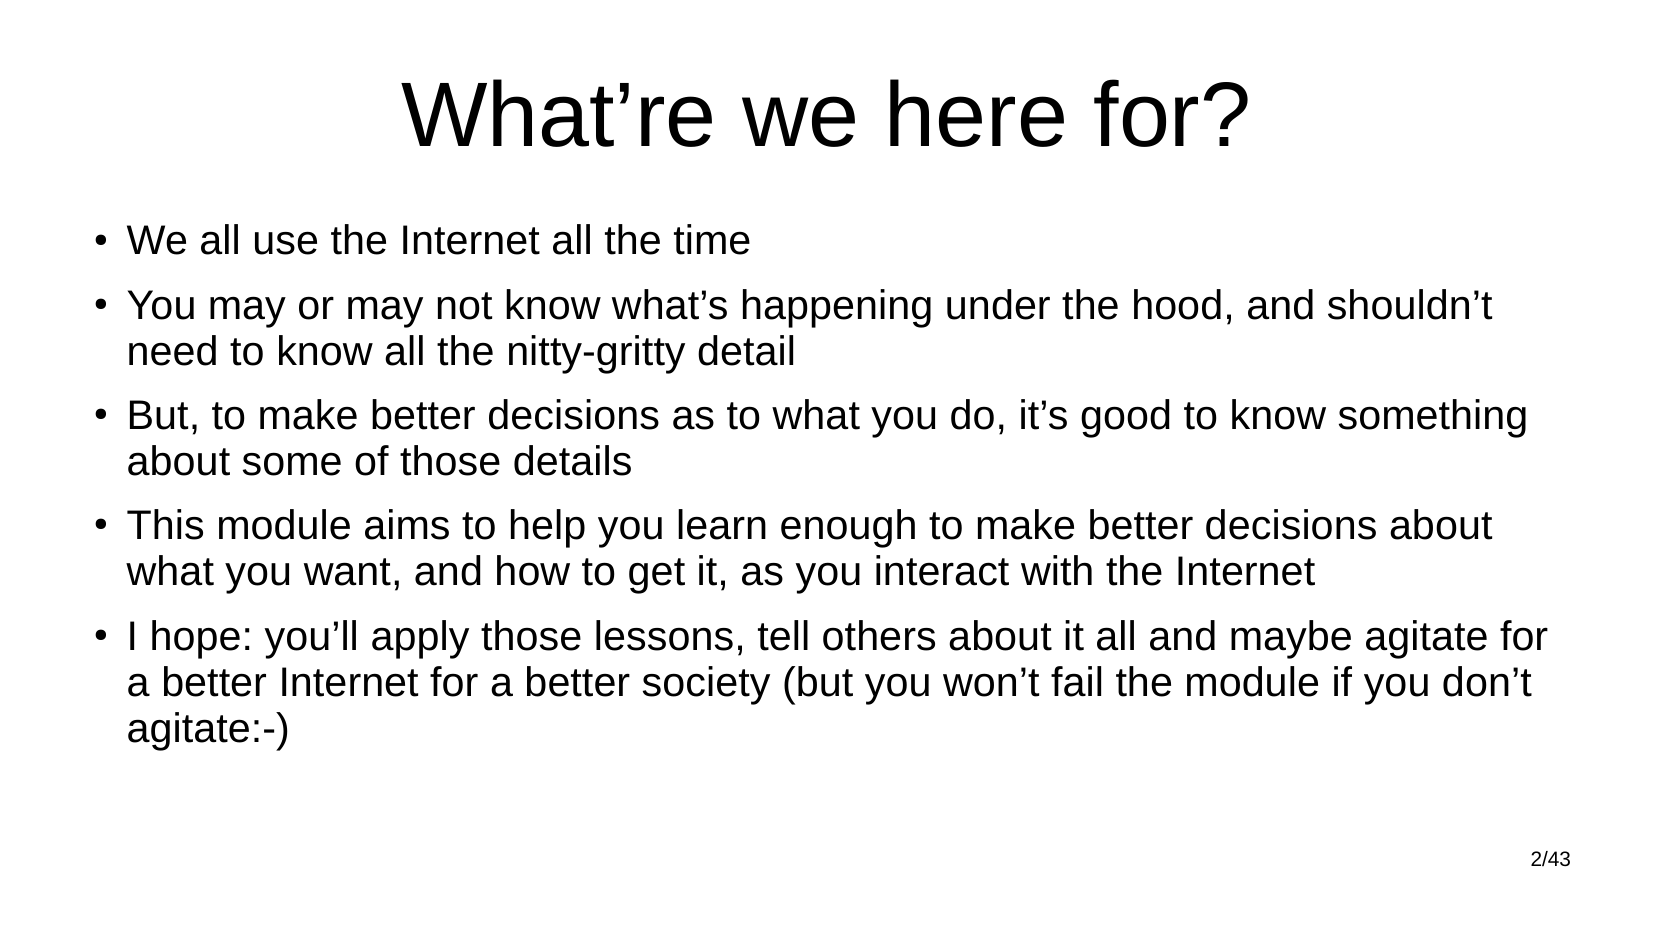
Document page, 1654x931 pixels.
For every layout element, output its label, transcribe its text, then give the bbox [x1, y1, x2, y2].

title What’re we here for? [82, 37, 1571, 193]
list We all use the Internet all the time You may or may not know what’s happening under the hood, and shouldn’t need to know all the nitty-gritty detail But, to make better decisions as to what you do, it’s good to know something about some of those details This module aims to help you learn enough to make better decisions about what you want, and how to get it, as you interact with the Internet I hope: you’ll apply those lessons, tell others about it all and maybe agitate for a better Internet for a better society (but you won’t fail the module if you don’t agitate:-) [82, 217, 1571, 758]
